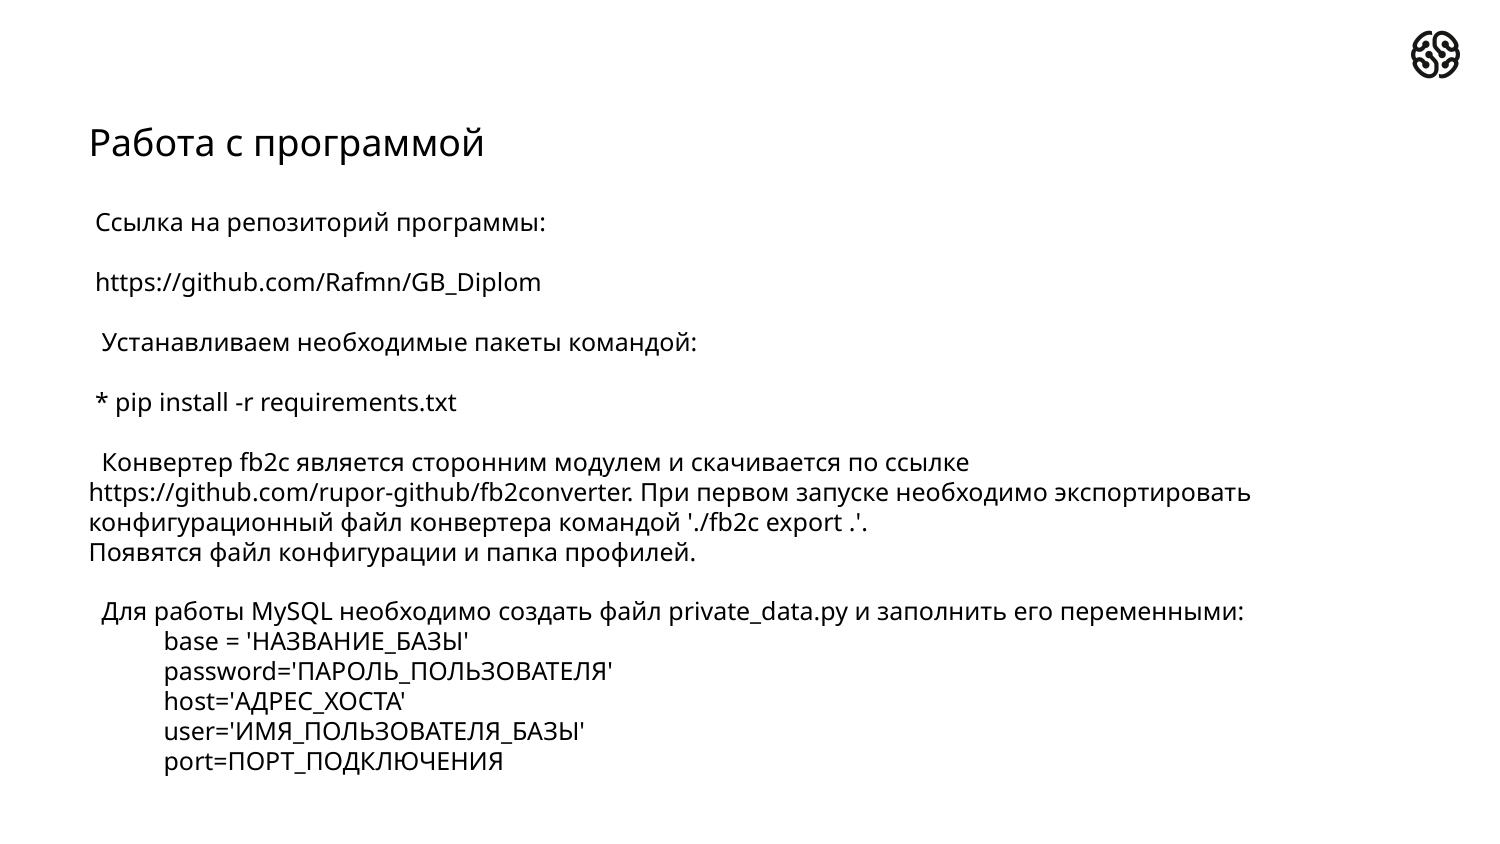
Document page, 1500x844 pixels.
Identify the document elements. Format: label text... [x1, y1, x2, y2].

title Работа с программой [88, 118, 1412, 260]
subtitle Ссылка на репозиторий программы: https://github.com/Rafmn/GB_Diplom Устанавливаем необходимые пакеты командой: * pip install -r requirements.txt Конвертер fb2c является сторонним модулем и скачивается по ссылке https://github.com/rupor-github/fb2converter. При первом запуске необходимо экспортировать конфигурационный файл конвертера командой './fb2c export .'. Появятся файл конфигурации и папка профилей. Для работы MySQL необходимо создать файл private_data.py и заполнить его переменными: base = 'НАЗВАНИЕ_БАЗЫ' password='ПАРОЛЬ_ПОЛЬЗОВАТЕЛЯ' host='АДРЕС_ХОСТА' user='ИМЯ_ПОЛЬЗОВАТЕЛЯ_БАЗЫ' port=ПОРТ_ПОДКЛЮЧЕНИЯ [88, 260, 1412, 739]
picture [1411, 30, 1460, 79]
